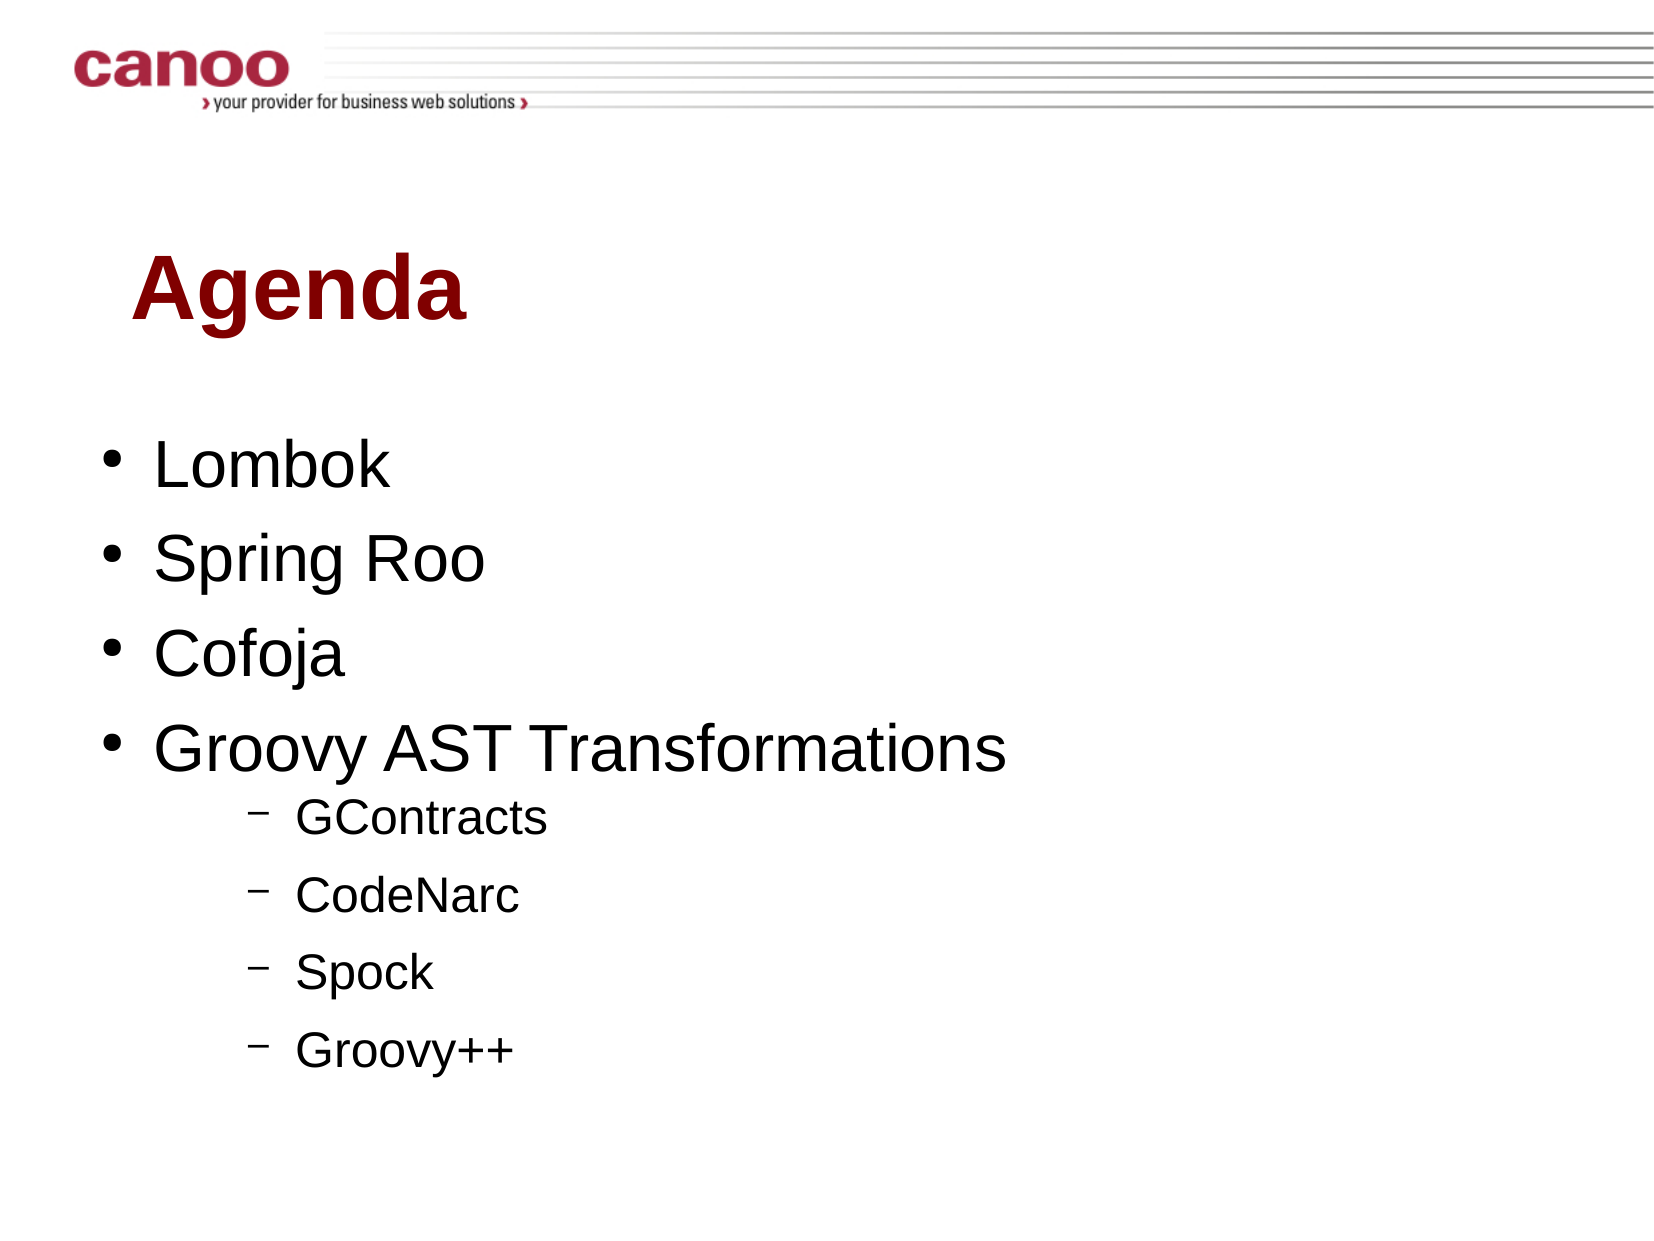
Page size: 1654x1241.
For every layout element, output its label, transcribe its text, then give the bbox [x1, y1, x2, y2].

picture [0, 0, 1654, 166]
list Lombok Spring Roo Cofoja Groovy AST Transformations GContracts CodeNarc Spock Groovy++ [82, 420, 1571, 1164]
title Agenda [82, 179, 1571, 387]
